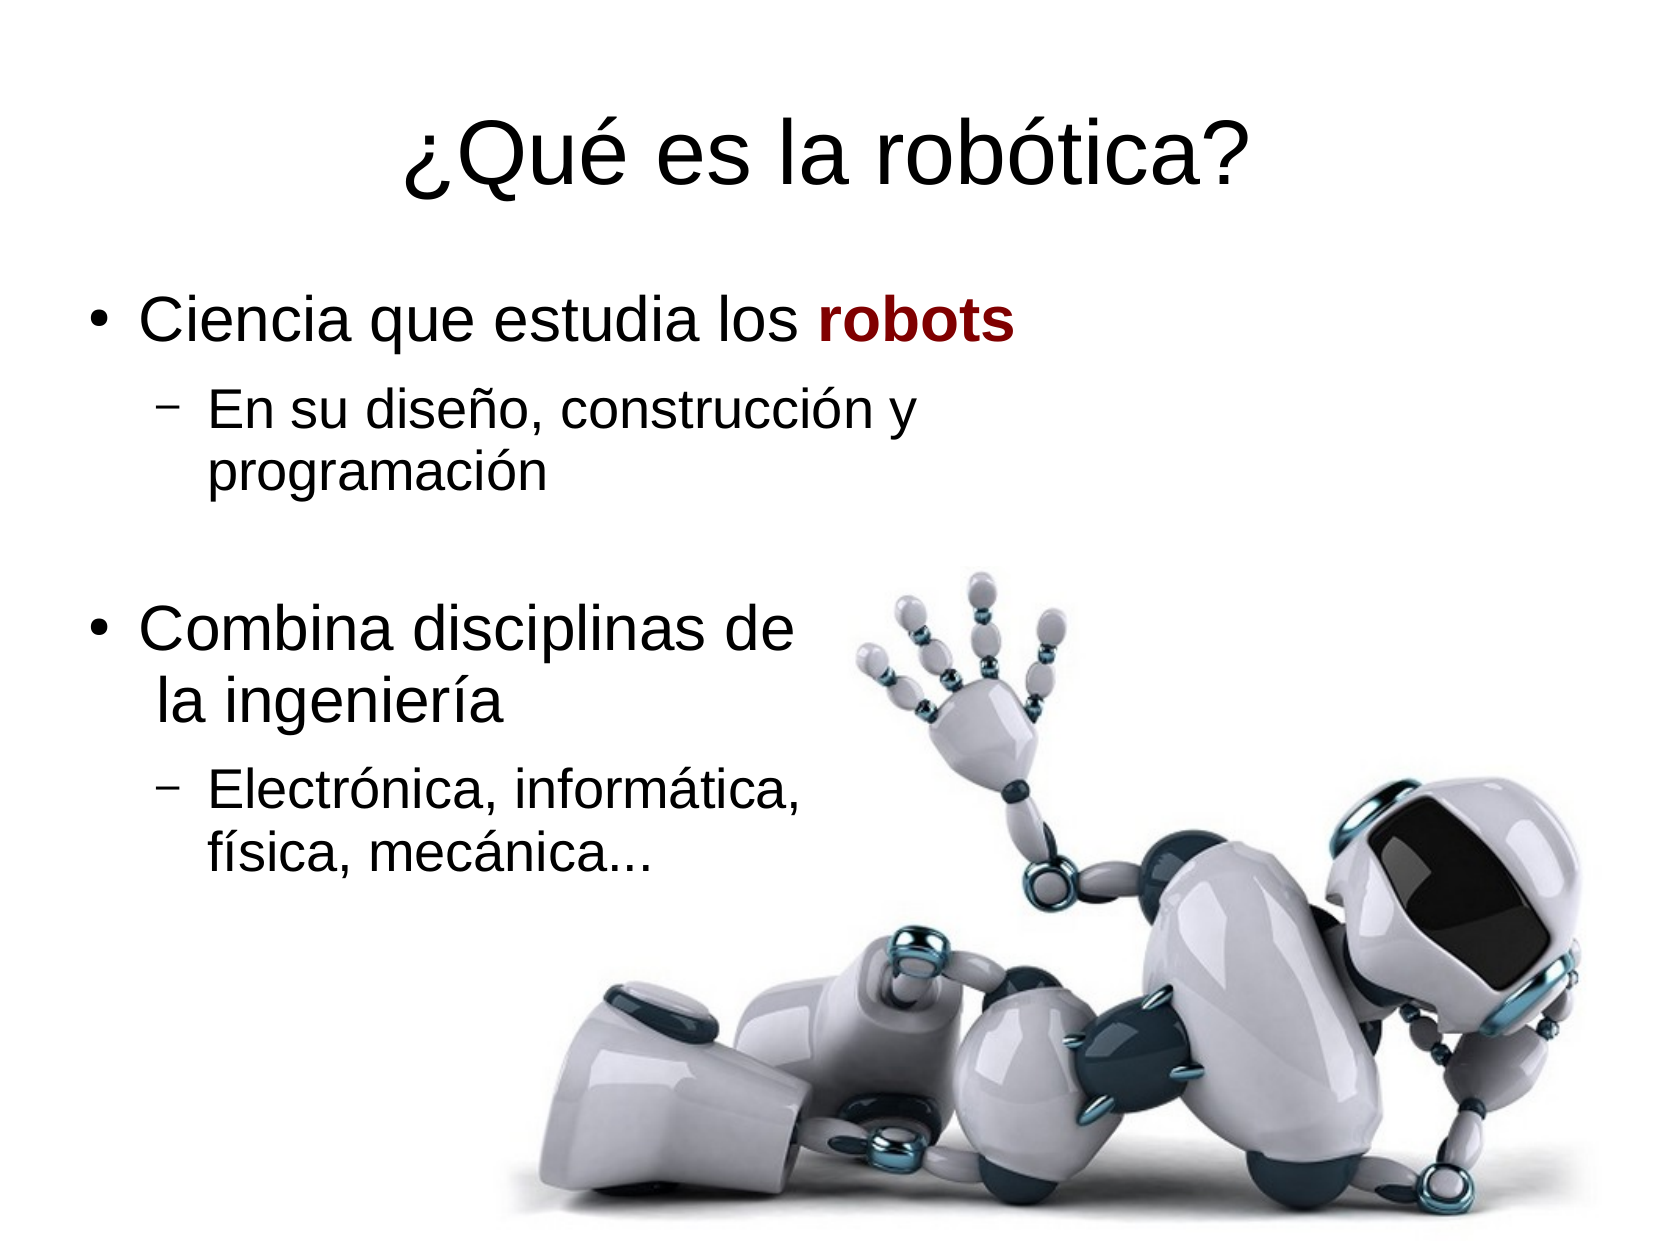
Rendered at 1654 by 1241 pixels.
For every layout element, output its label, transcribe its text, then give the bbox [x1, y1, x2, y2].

title ¿Qué es la robótica? [82, 49, 1571, 257]
picture [460, 566, 1652, 1241]
list Ciencia que estudia los robots En su diseño, construcción y programación Combina disciplinas de la ingeniería Electrónica, informática, física, mecánica... [70, 283, 1158, 886]
